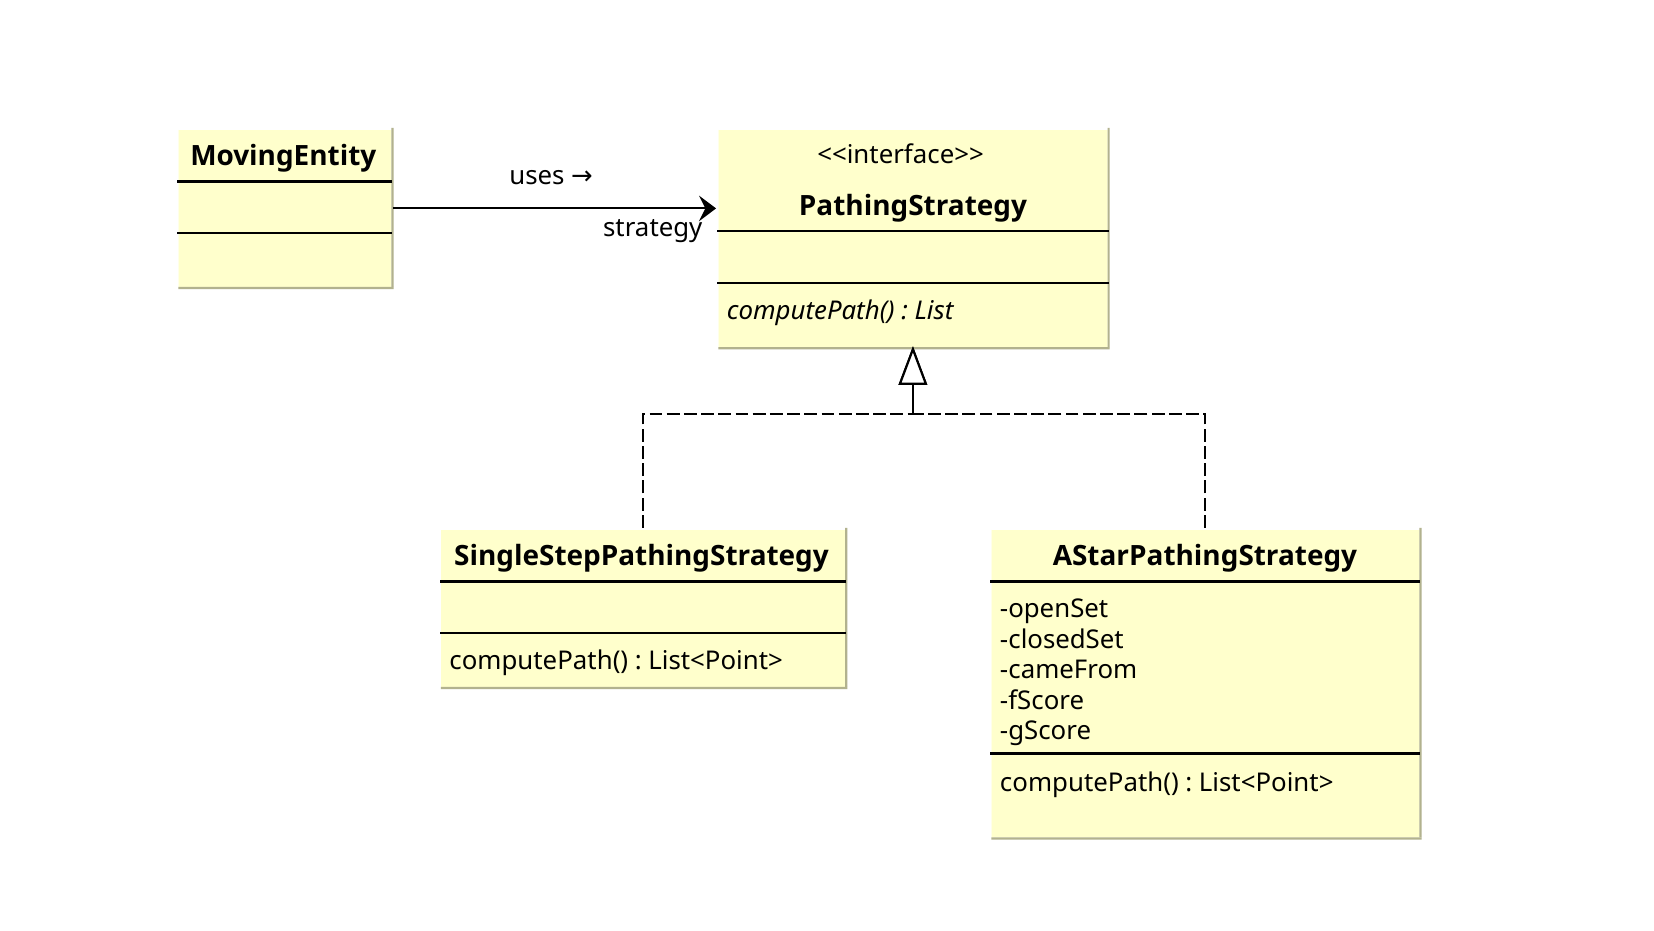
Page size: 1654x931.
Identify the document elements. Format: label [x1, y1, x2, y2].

picture [142, 60, 1455, 873]
